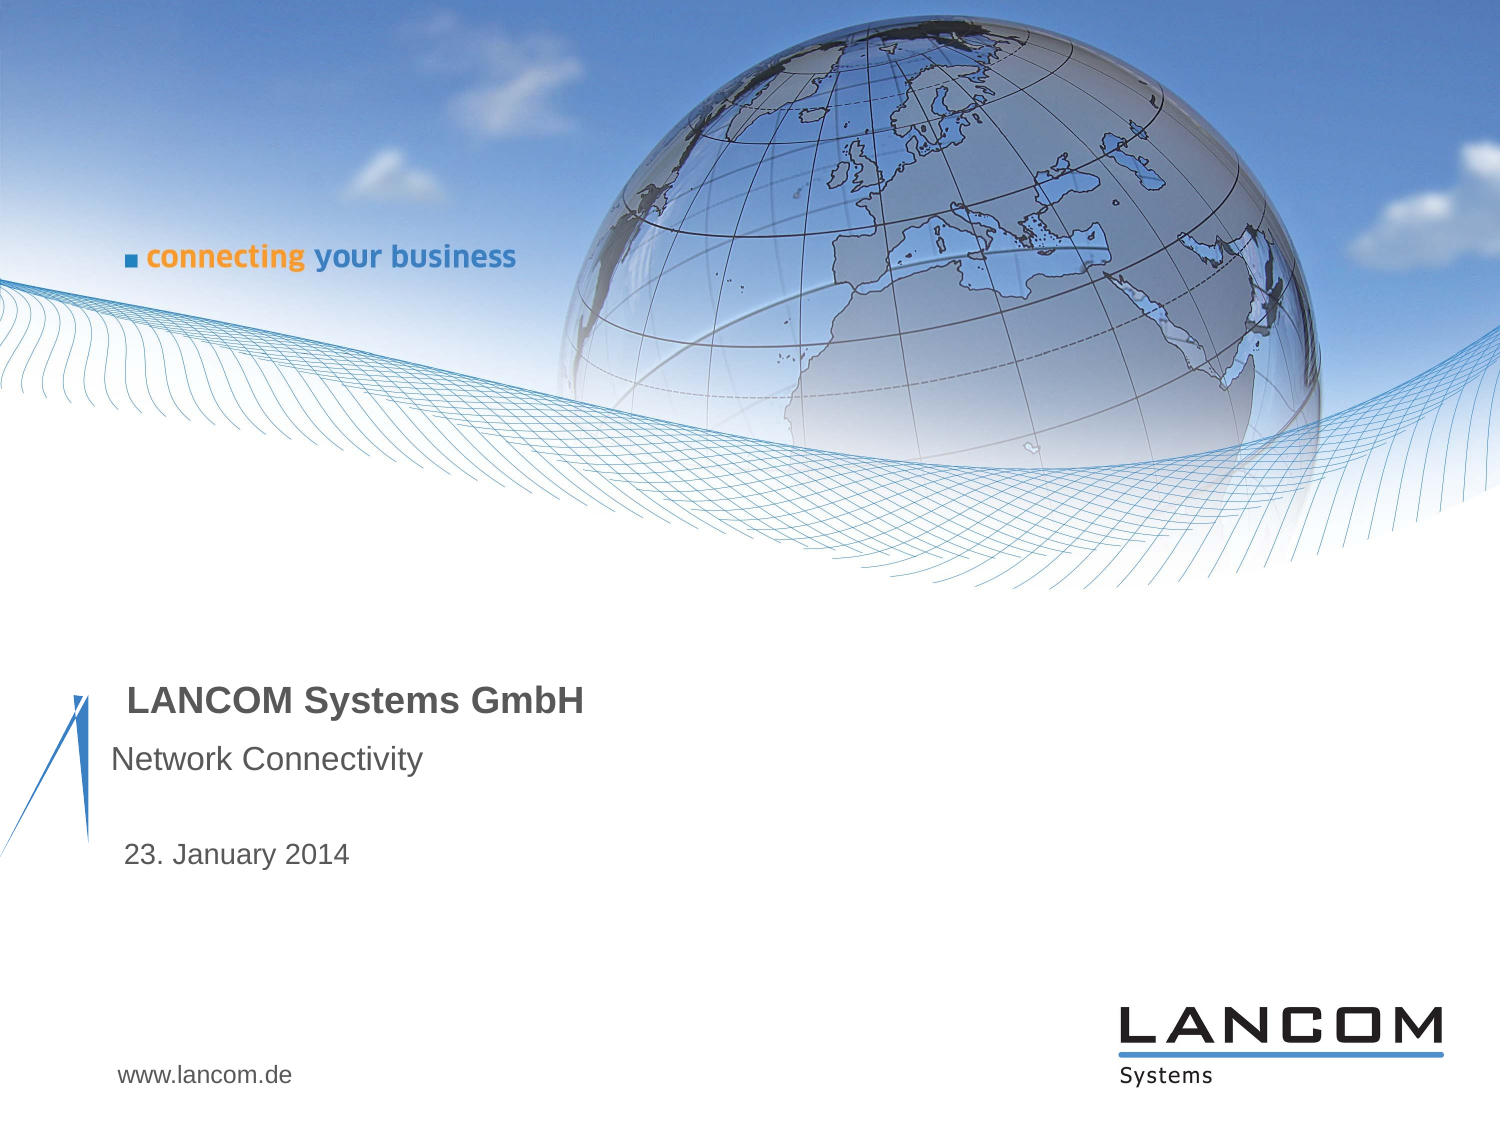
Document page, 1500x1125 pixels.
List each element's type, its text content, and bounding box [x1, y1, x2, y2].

picture [0, 0, 1500, 708]
picture [1117, 1006, 1444, 1088]
list 23. January 2014 [109, 827, 1144, 883]
list LANCOM Systems GmbH [111, 667, 1223, 729]
subtitle Network Connectivity [95, 729, 1146, 857]
